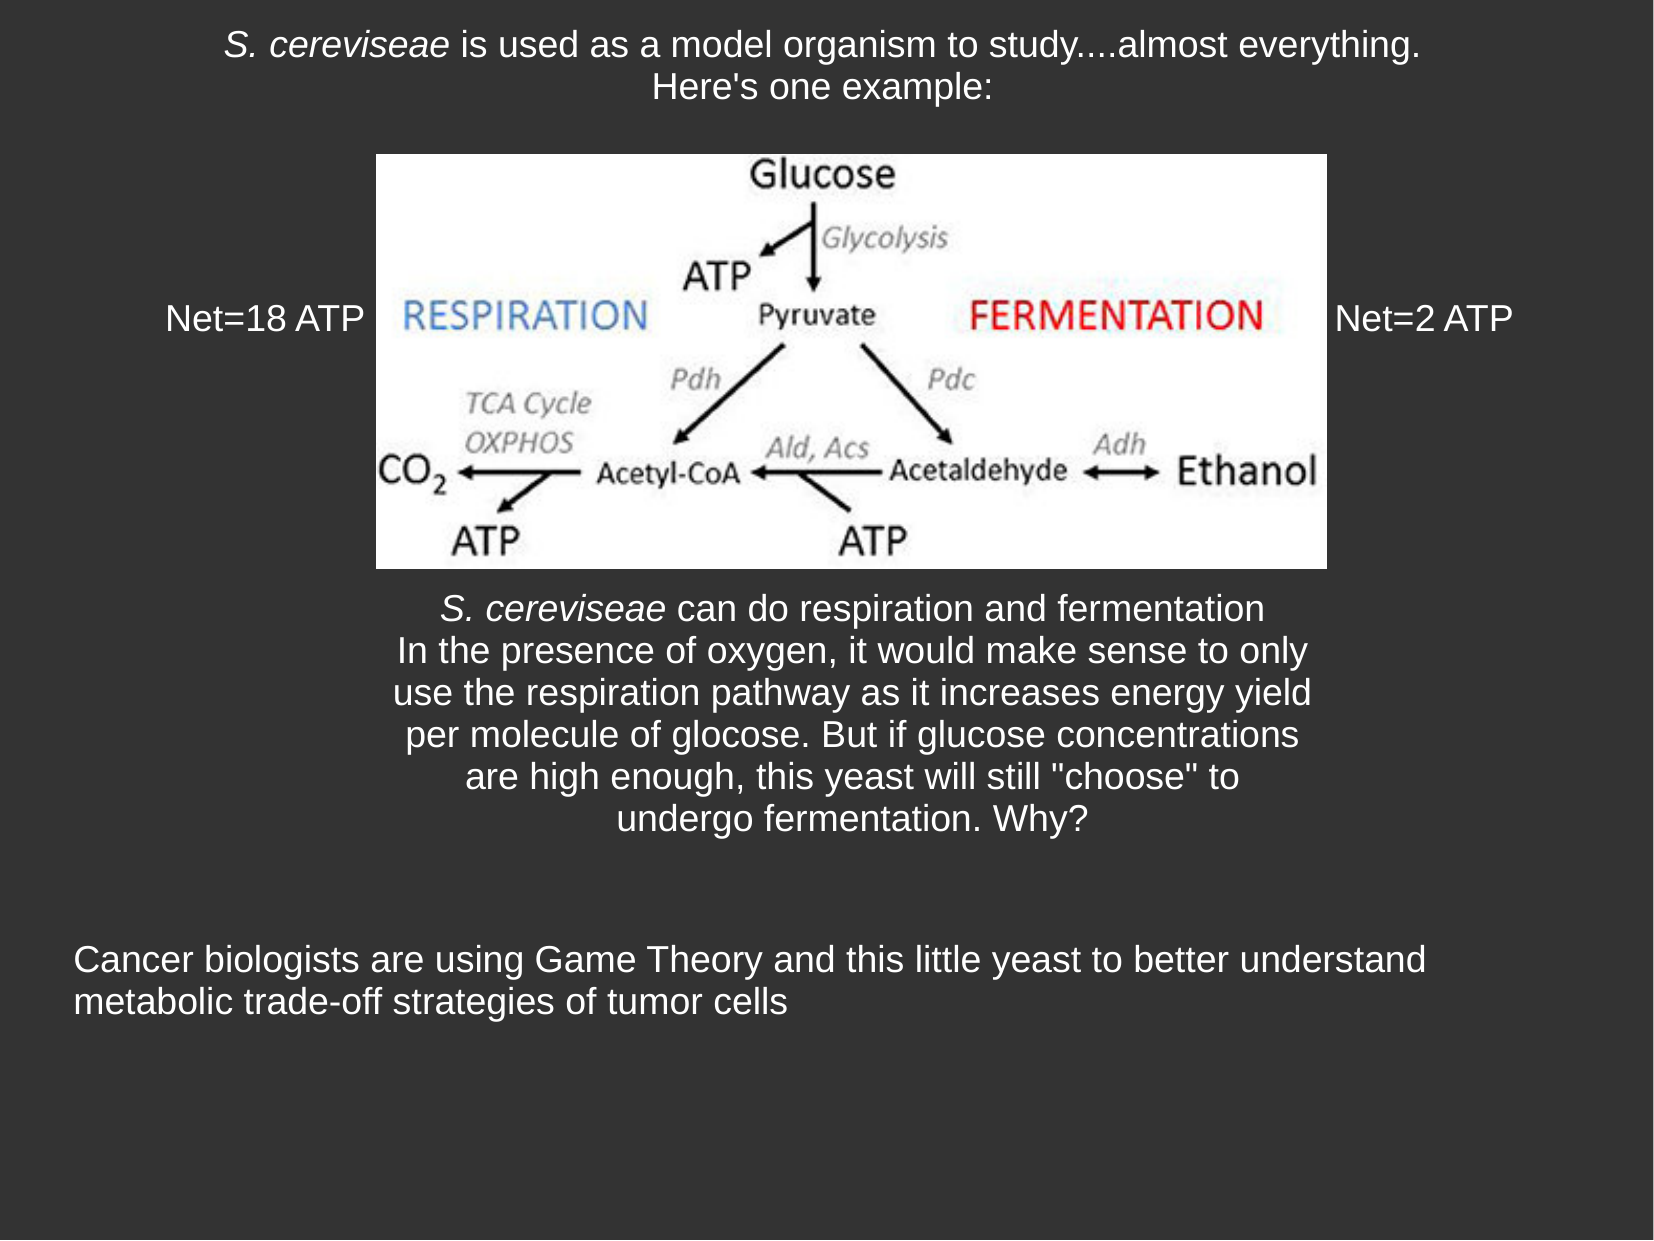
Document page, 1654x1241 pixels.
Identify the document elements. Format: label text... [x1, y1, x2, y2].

text_box S. cereviseae can do respiration and fermentation In the presence of oxygen, it would make sense to only use the respiration pathway as it increases energy yield per molecule of glocose. But if glucose concentrations are high enough, this yeast will still "choose" to undergo fermentation. Why? [377, 579, 1329, 847]
text_box Net=18 ATP [150, 289, 392, 389]
text_box S. cereviseae is used as a model organism to study....almost everything. Here's one example: [13, 16, 1632, 116]
picture [376, 154, 1327, 570]
text_box Cancer biologists are using Game Theory and this little yeast to better understand metabolic trade-off strategies of tumor cells [58, 931, 1583, 1031]
text_box Net=2 ATP [1319, 289, 1561, 389]
